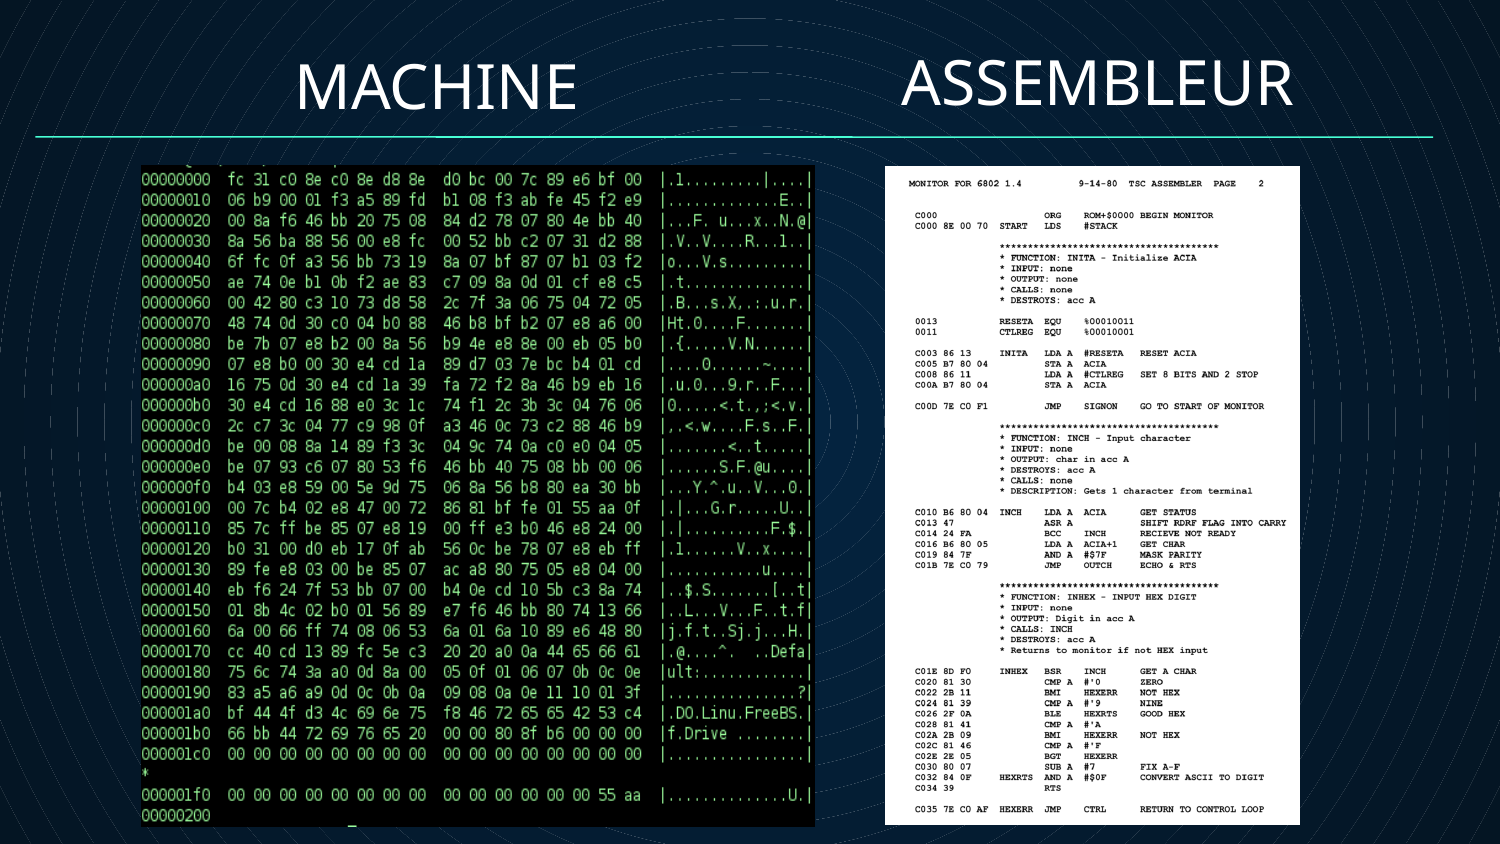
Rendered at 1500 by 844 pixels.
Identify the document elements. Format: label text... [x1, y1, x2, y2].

title MACHINE [200, 39, 674, 138]
picture [885, 166, 1300, 825]
title ASSEMBLEUR [862, 35, 1335, 133]
picture [141, 165, 815, 827]
